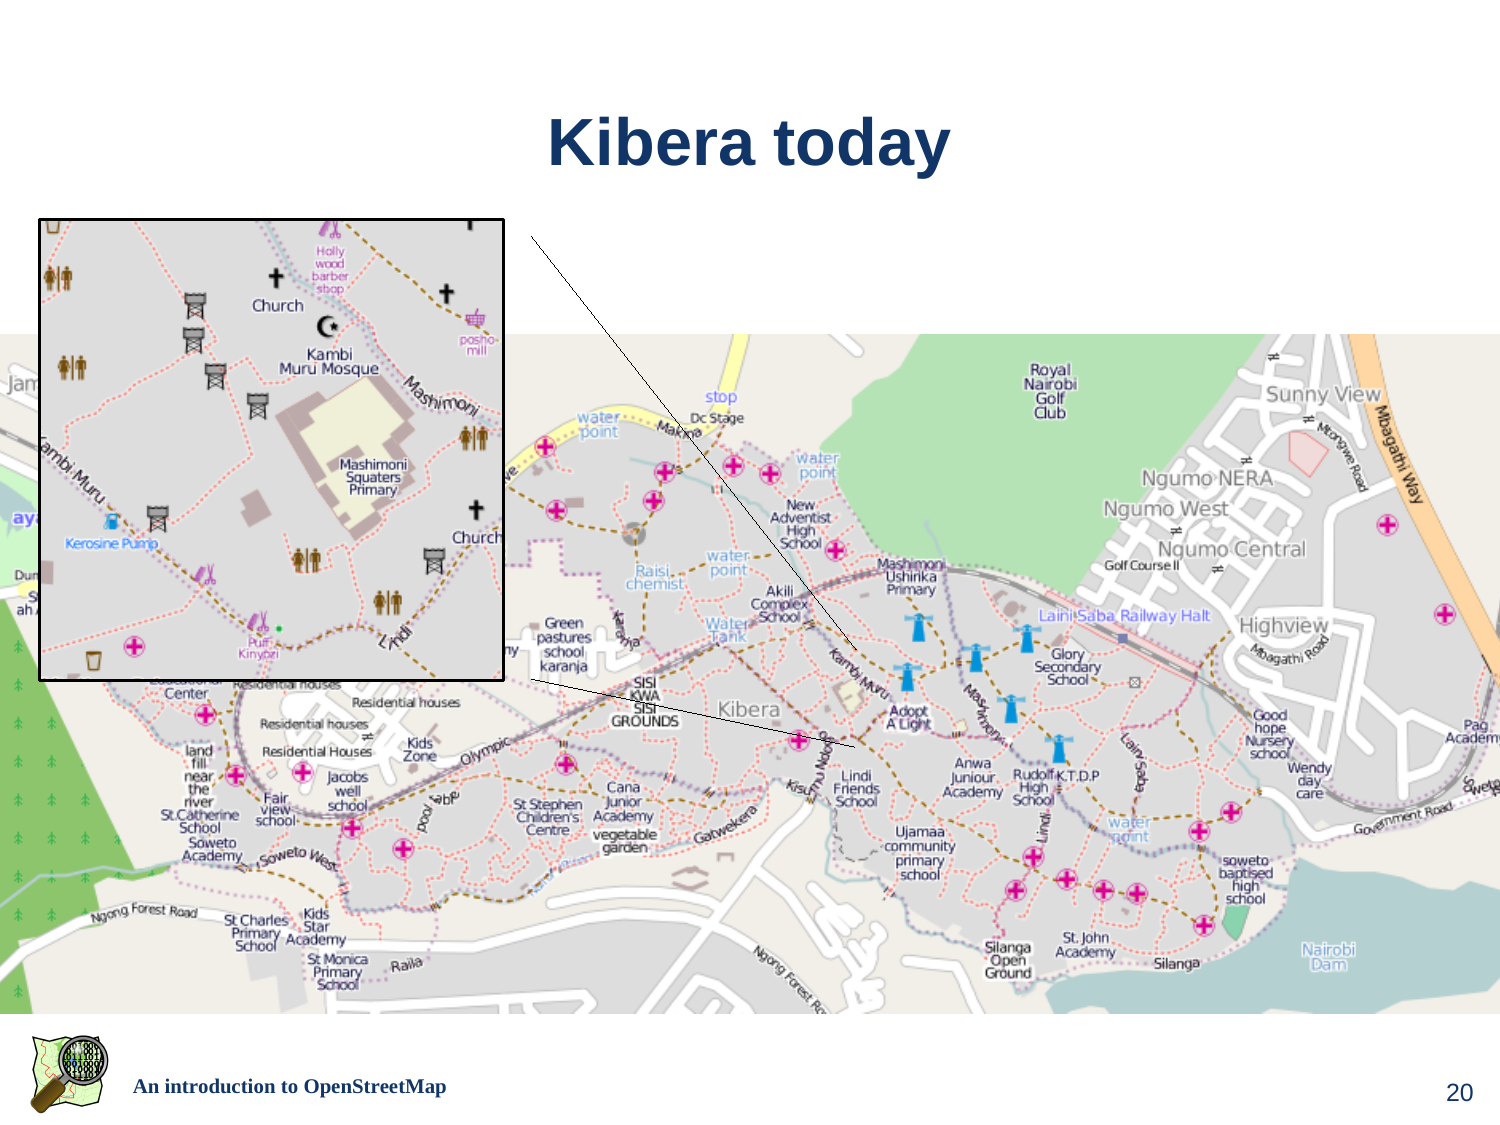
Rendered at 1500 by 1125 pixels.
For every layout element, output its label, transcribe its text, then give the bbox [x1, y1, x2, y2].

picture [41, 221, 502, 680]
picture [29, 1033, 110, 1114]
title Kibera today [74, 37, 1425, 240]
picture [0, 334, 1500, 1014]
